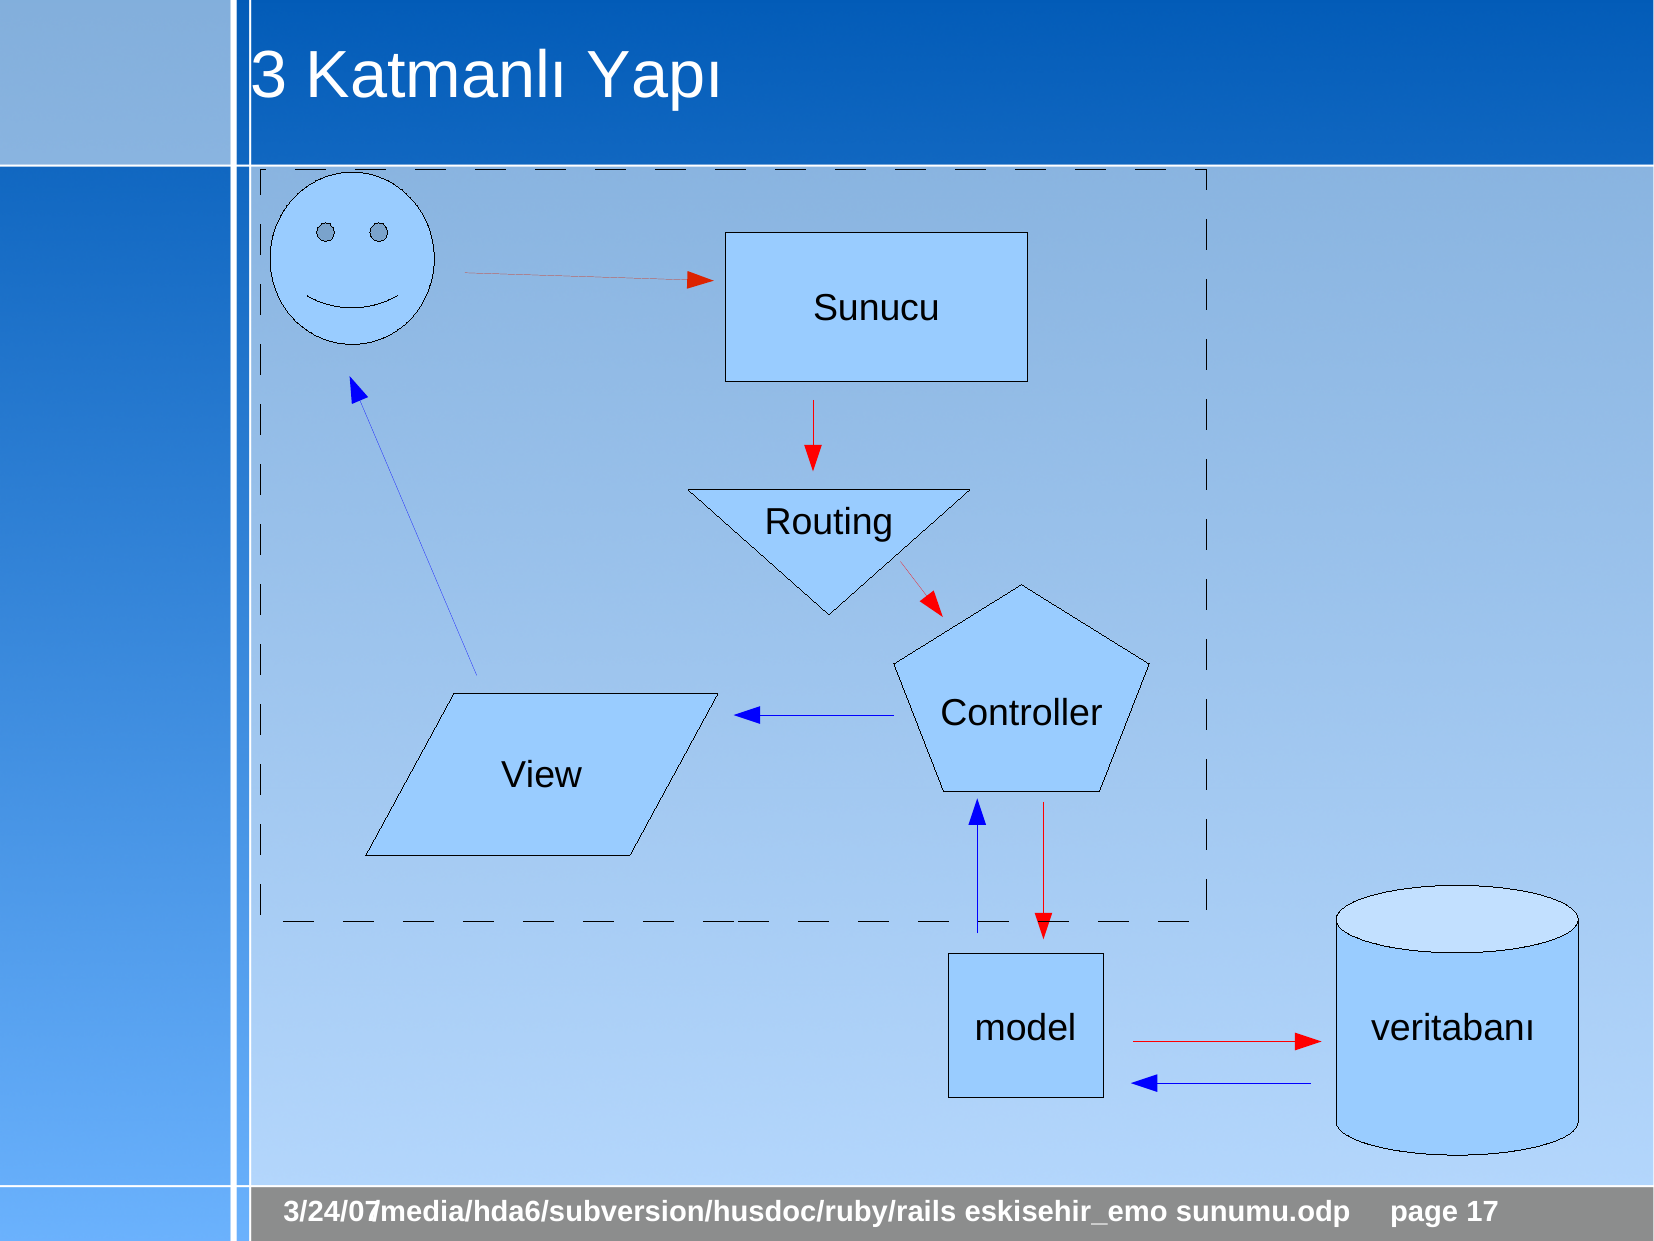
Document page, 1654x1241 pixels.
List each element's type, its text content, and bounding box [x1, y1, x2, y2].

title 3 Katmanlı Yapı [250, 11, 1477, 137]
text_box veritabanı [1356, 998, 1551, 1056]
text_box Routing [688, 489, 970, 615]
text_box model [959, 999, 1092, 1056]
text_box Controller [893, 584, 1150, 792]
picture [0, 0, 1654, 1241]
text_box [270, 172, 435, 345]
text_box View [365, 693, 718, 856]
text_box [1336, 921, 1579, 1156]
text_box Sunucu [725, 232, 1028, 382]
text_box [948, 953, 1104, 1098]
